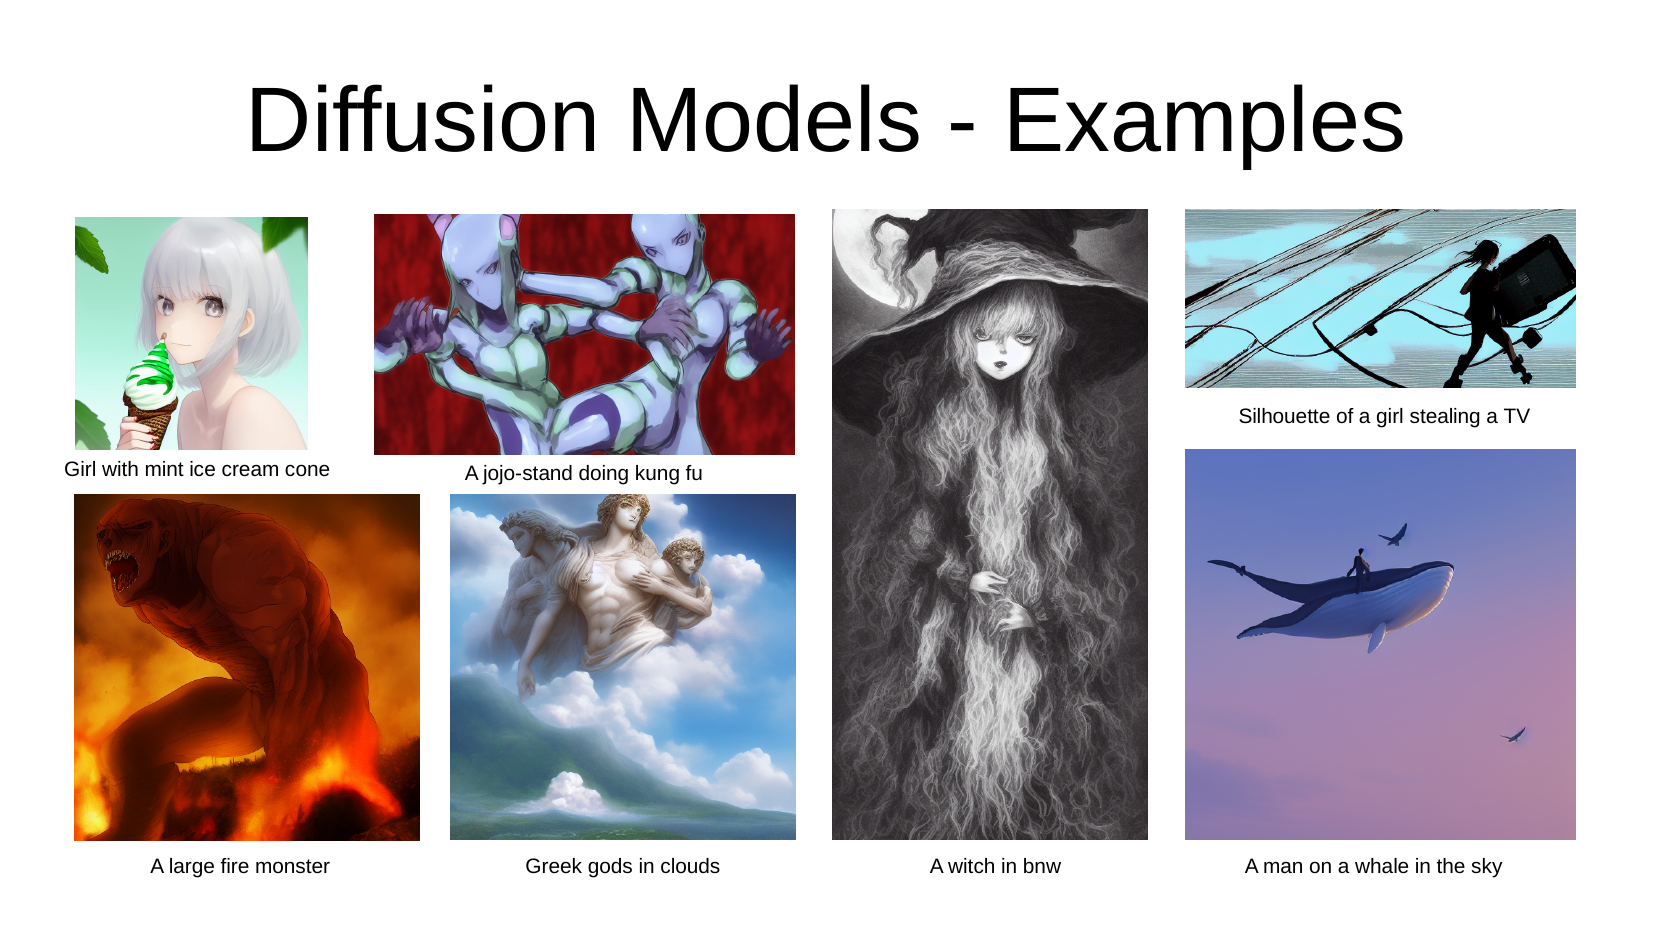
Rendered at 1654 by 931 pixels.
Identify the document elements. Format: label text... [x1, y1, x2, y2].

text_box A witch in bnw [915, 846, 1076, 886]
text_box Greek gods in clouds [510, 846, 736, 886]
text_box A large fire monster [135, 846, 346, 886]
picture [74, 494, 421, 841]
picture [1185, 209, 1576, 388]
picture [1185, 449, 1576, 841]
text_box A man on a whale in the sky [1230, 846, 1518, 886]
text_box Girl with mint ice cream cone [49, 450, 346, 489]
picture [75, 217, 308, 450]
text_box A jojo-stand doing kung fu [450, 454, 718, 493]
title Diffusion Models - Examples [82, 37, 1571, 193]
text_box Silhouette of a girl stealing a TV [1223, 396, 1546, 436]
picture [374, 214, 795, 455]
picture [832, 209, 1148, 841]
picture [450, 494, 796, 841]
